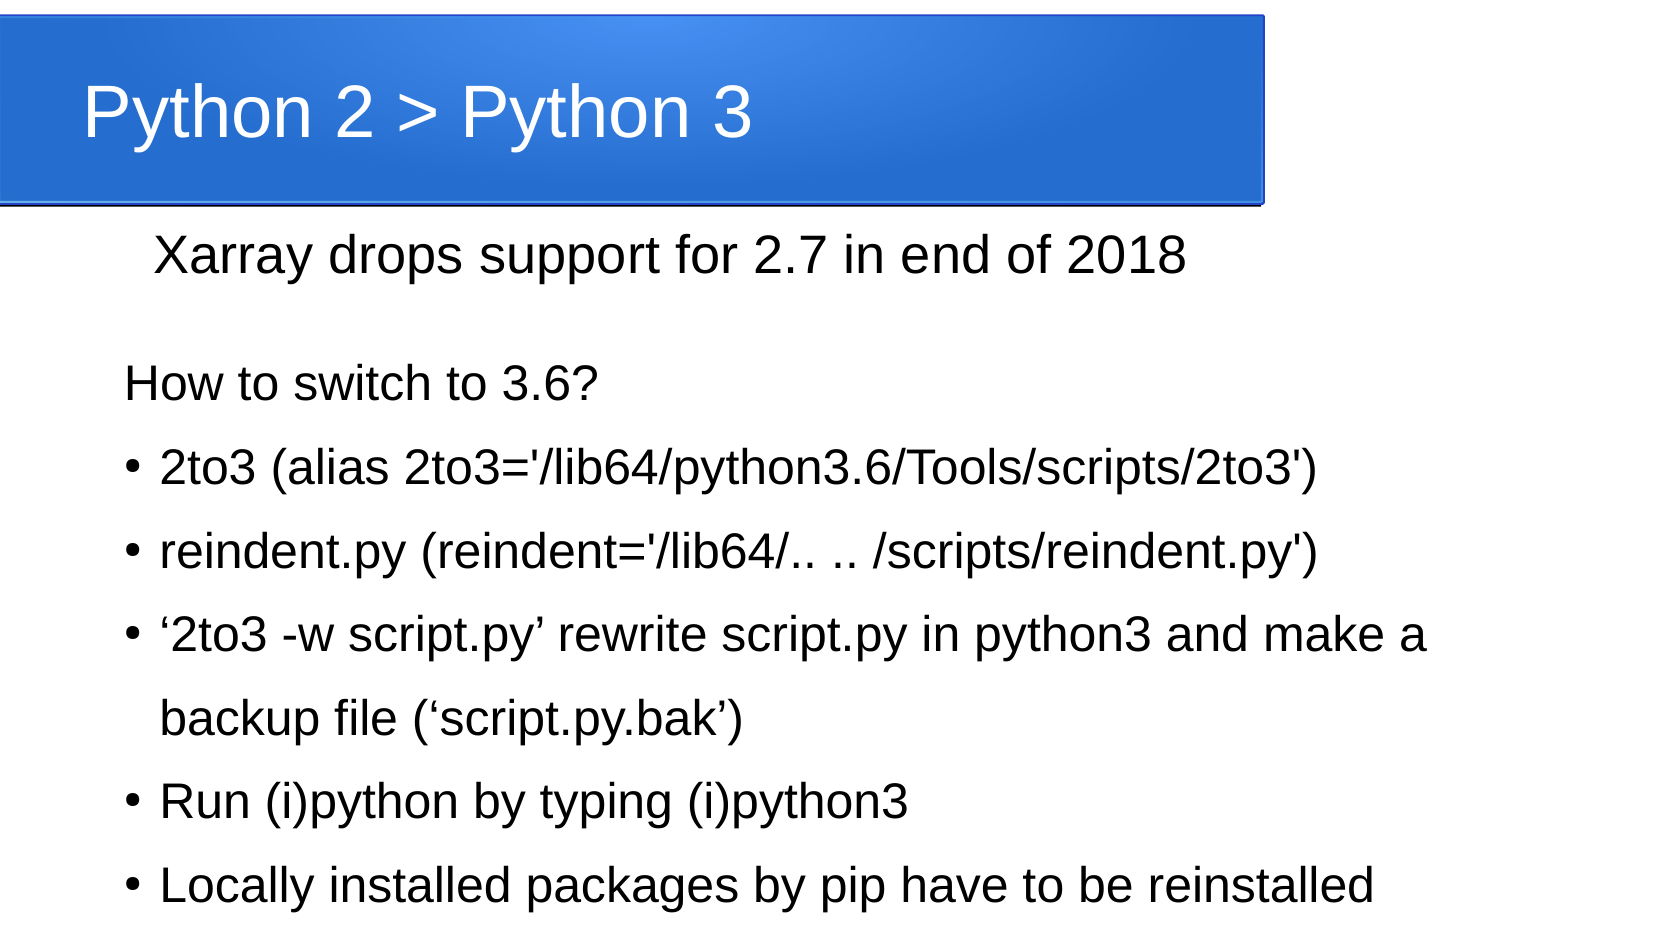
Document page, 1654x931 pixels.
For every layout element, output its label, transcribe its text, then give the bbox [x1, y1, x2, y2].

list Xarray drops support for 2.7 in end of 2018 [82, 224, 1571, 764]
title Python 2 > Python 3 [82, 35, 1235, 189]
text_box How to switch to 3.6? 2to3 (alias 2to3='/lib64/python3.6/Tools/scripts/2to3') reindent.py (reindent='/lib64/.. .. /scripts/reindent.py') ‘2to3 -w script.py’ rewrite script.py in python3 and make a backup file (‘script.py.bak’) Run (i)python by typing (i)python3 Locally installed packages by pip have to be reinstalled (e.g. ‘pip3.6 install xarray –user’) [109, 320, 1456, 931]
